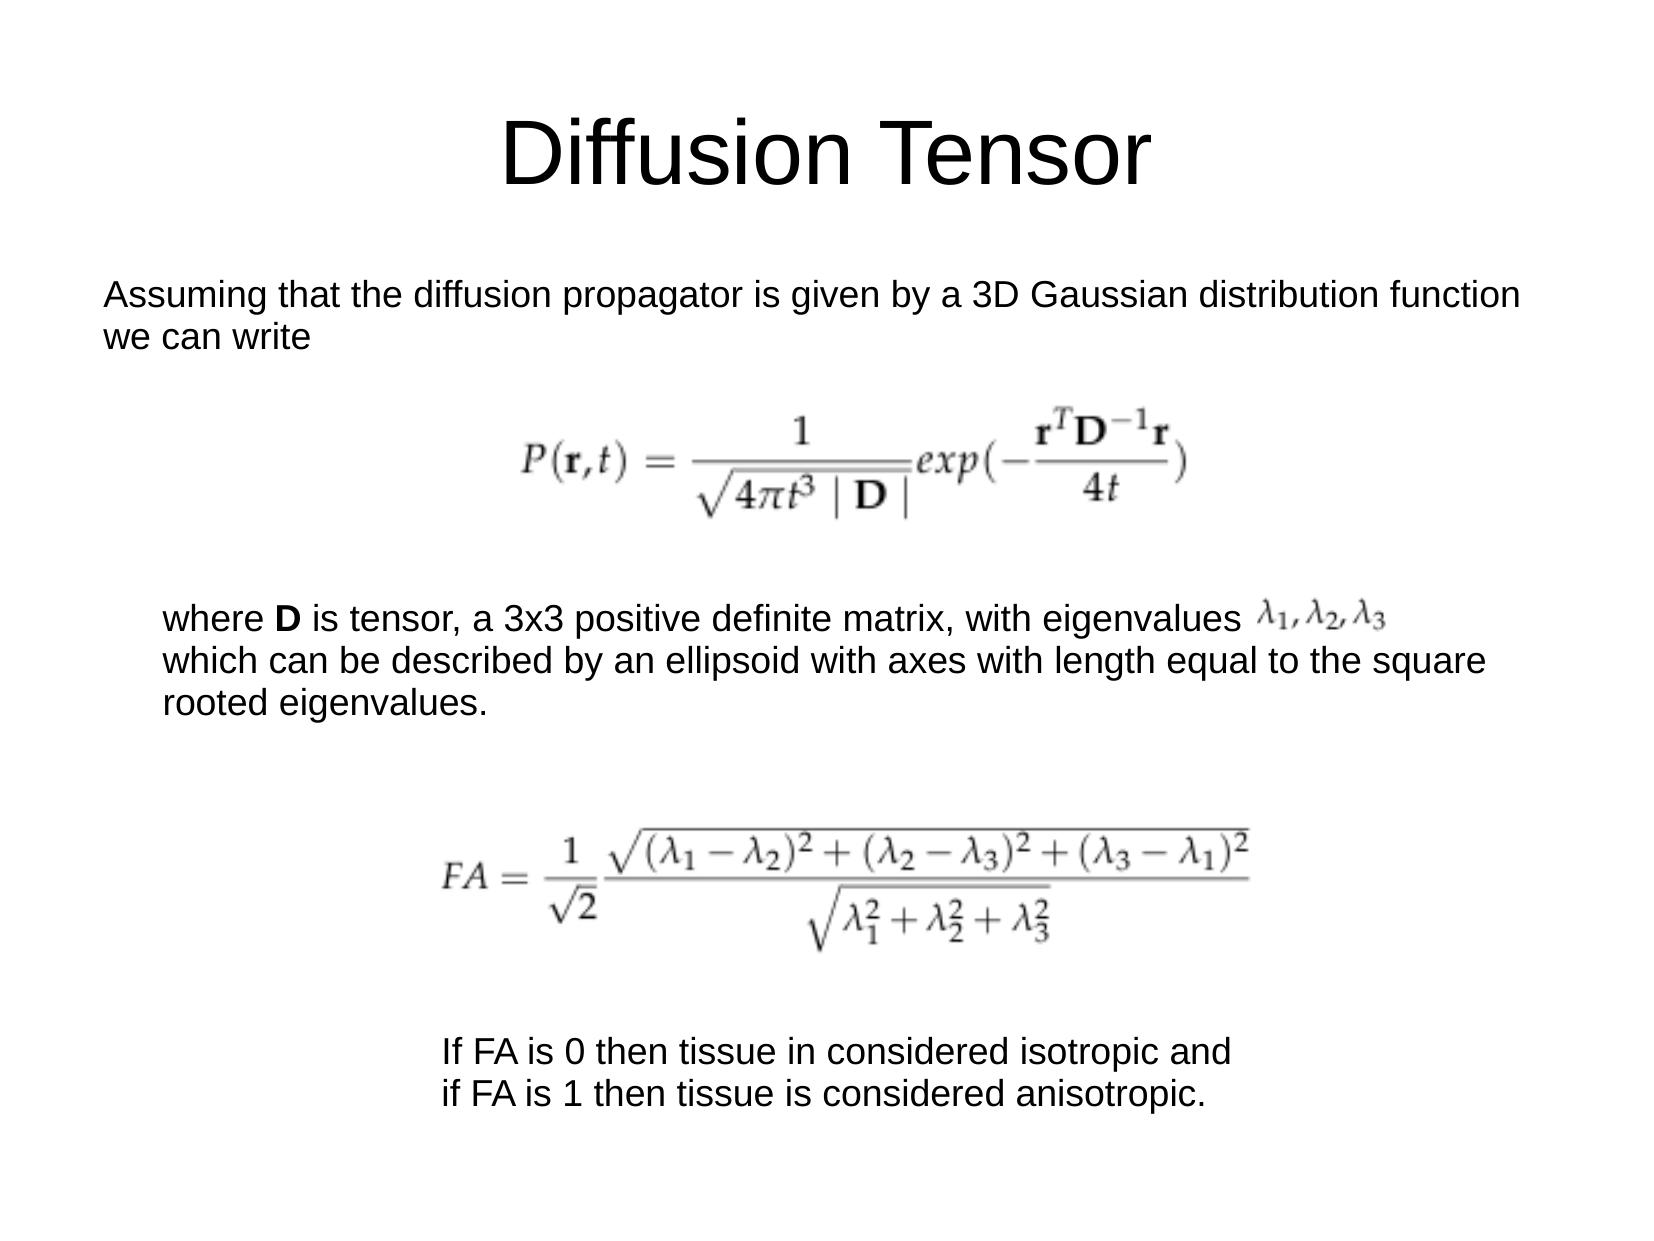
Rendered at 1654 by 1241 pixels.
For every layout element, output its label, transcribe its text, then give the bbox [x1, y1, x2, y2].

text_box where D is tensor, a 3x3 positive definite matrix, with eigenvalues which can be described by an ellipsoid with axes with length equal to the square rooted eigenvalues. [147, 590, 1506, 732]
picture [389, 787, 1300, 975]
picture [1257, 590, 1388, 634]
text_box Assuming that the diffusion propagator is given by a 3D Gaussian distribution function we can write [88, 265, 1547, 365]
picture [473, 366, 1235, 550]
title Diffusion Tensor [82, 56, 1571, 250]
text_box If FA is 0 then tissue in considered isotropic and if FA is 1 then tissue is considered anisotropic. [426, 1023, 1258, 1123]
